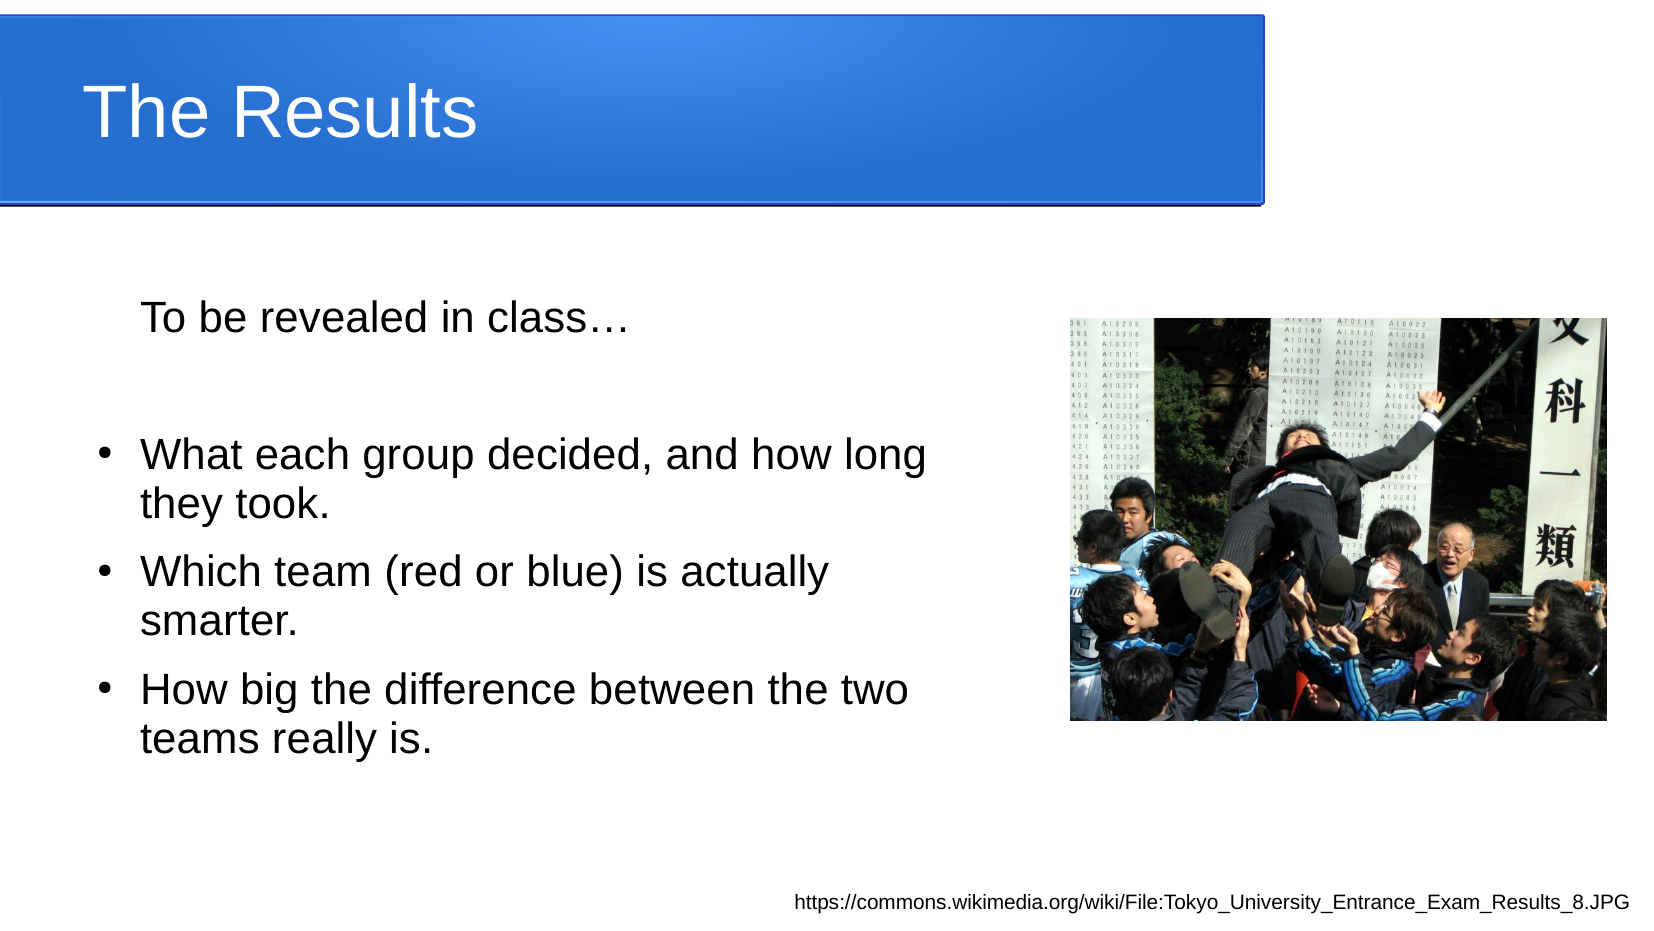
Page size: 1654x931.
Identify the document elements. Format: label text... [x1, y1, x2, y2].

picture [1070, 318, 1607, 721]
text_box https://commons.wikimedia.org/wiki/File:Tokyo_University_Entrance_Exam_Results_8.JPG [779, 883, 1654, 922]
title The Results [82, 35, 1235, 189]
list To be revealed in class… What each group decided, and how long they took. Which team (red or blue) is actually smarter. How big the difference between the two teams really is. [82, 224, 993, 764]
